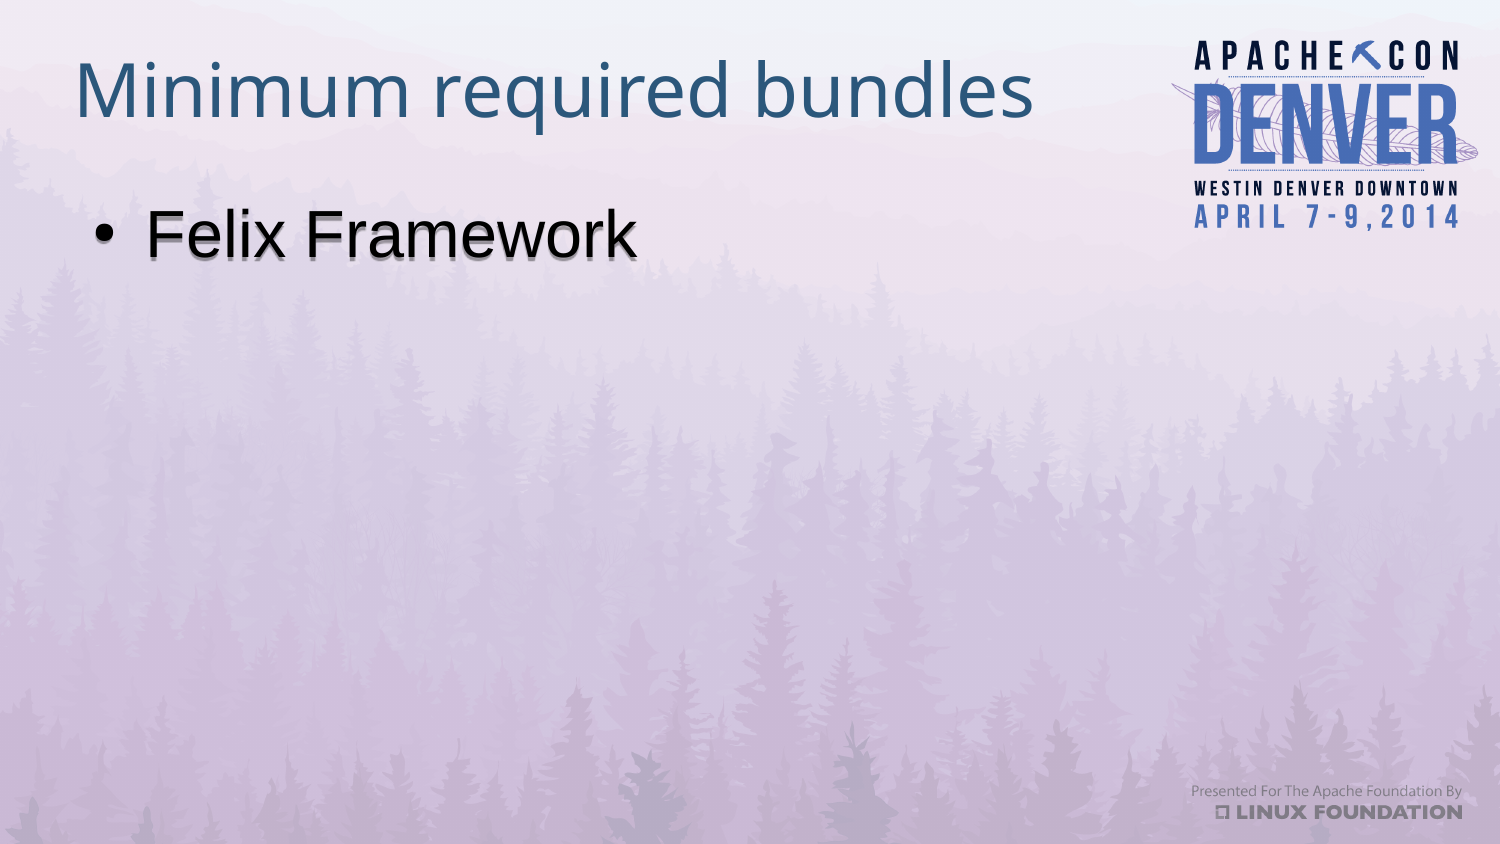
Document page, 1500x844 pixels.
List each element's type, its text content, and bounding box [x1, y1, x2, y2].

text_box Minimum required bundles [58, 35, 1109, 136]
list Felix Framework [75, 197, 1425, 755]
picture [0, 0, 1500, 844]
